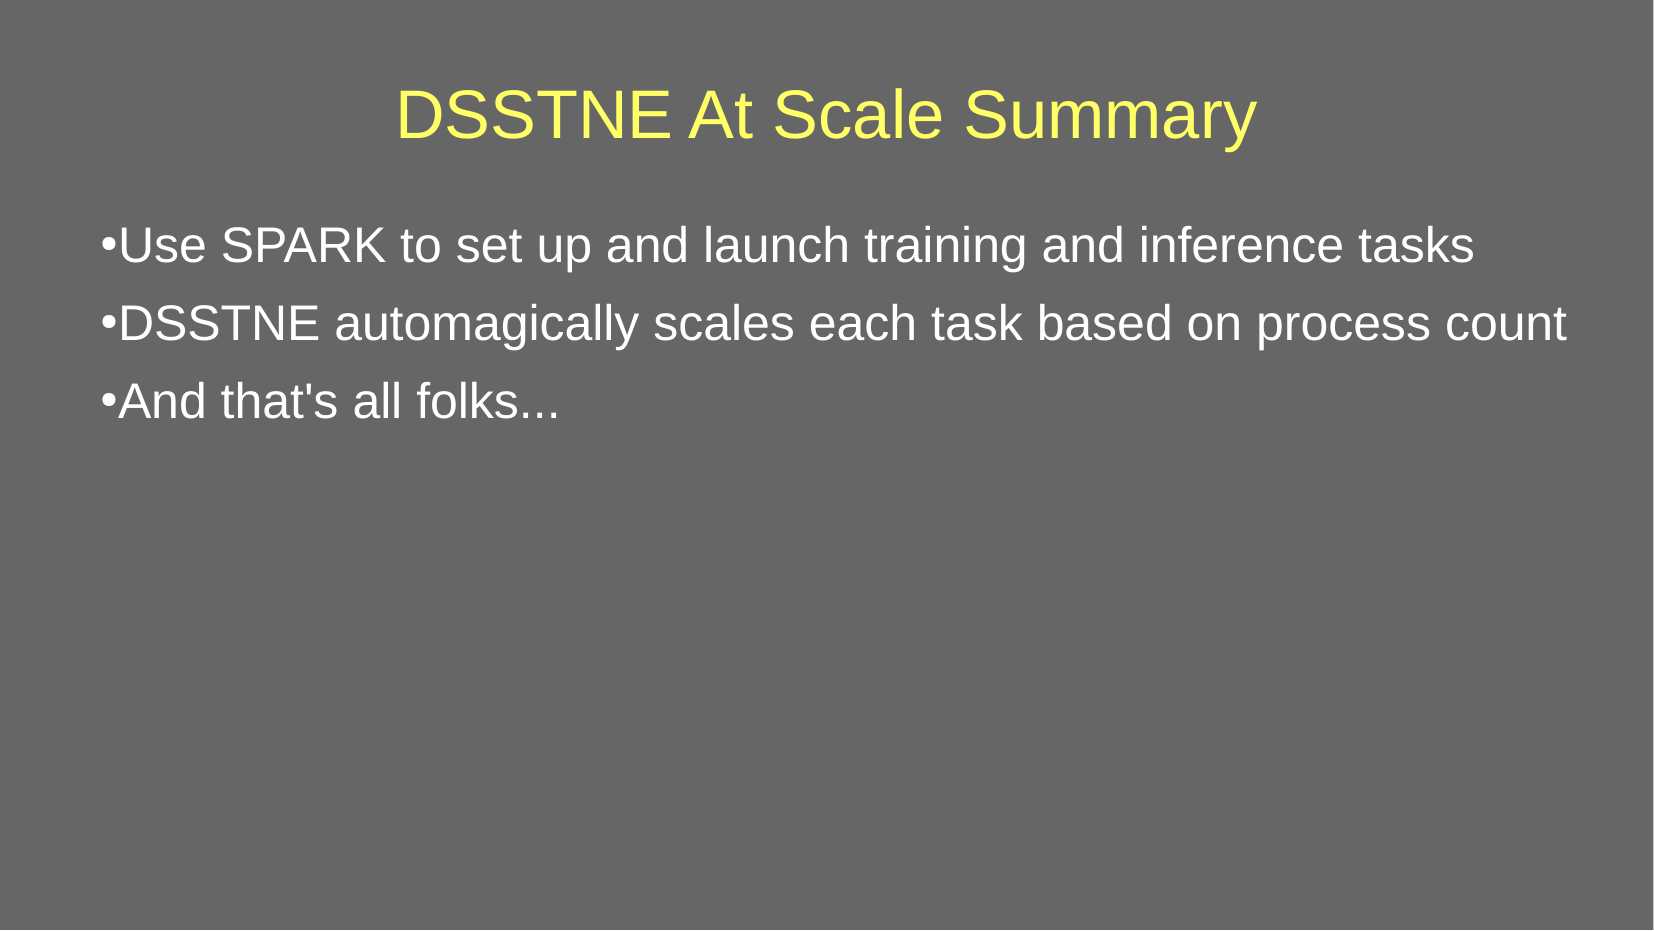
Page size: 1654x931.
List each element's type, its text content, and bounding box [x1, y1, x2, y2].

title DSSTNE At Scale Summary [82, 36, 1571, 193]
list Use SPARK to set up and launch training and inference tasks DSSTNE automagically scales each task based on process count And that's all folks... [82, 217, 1571, 757]
